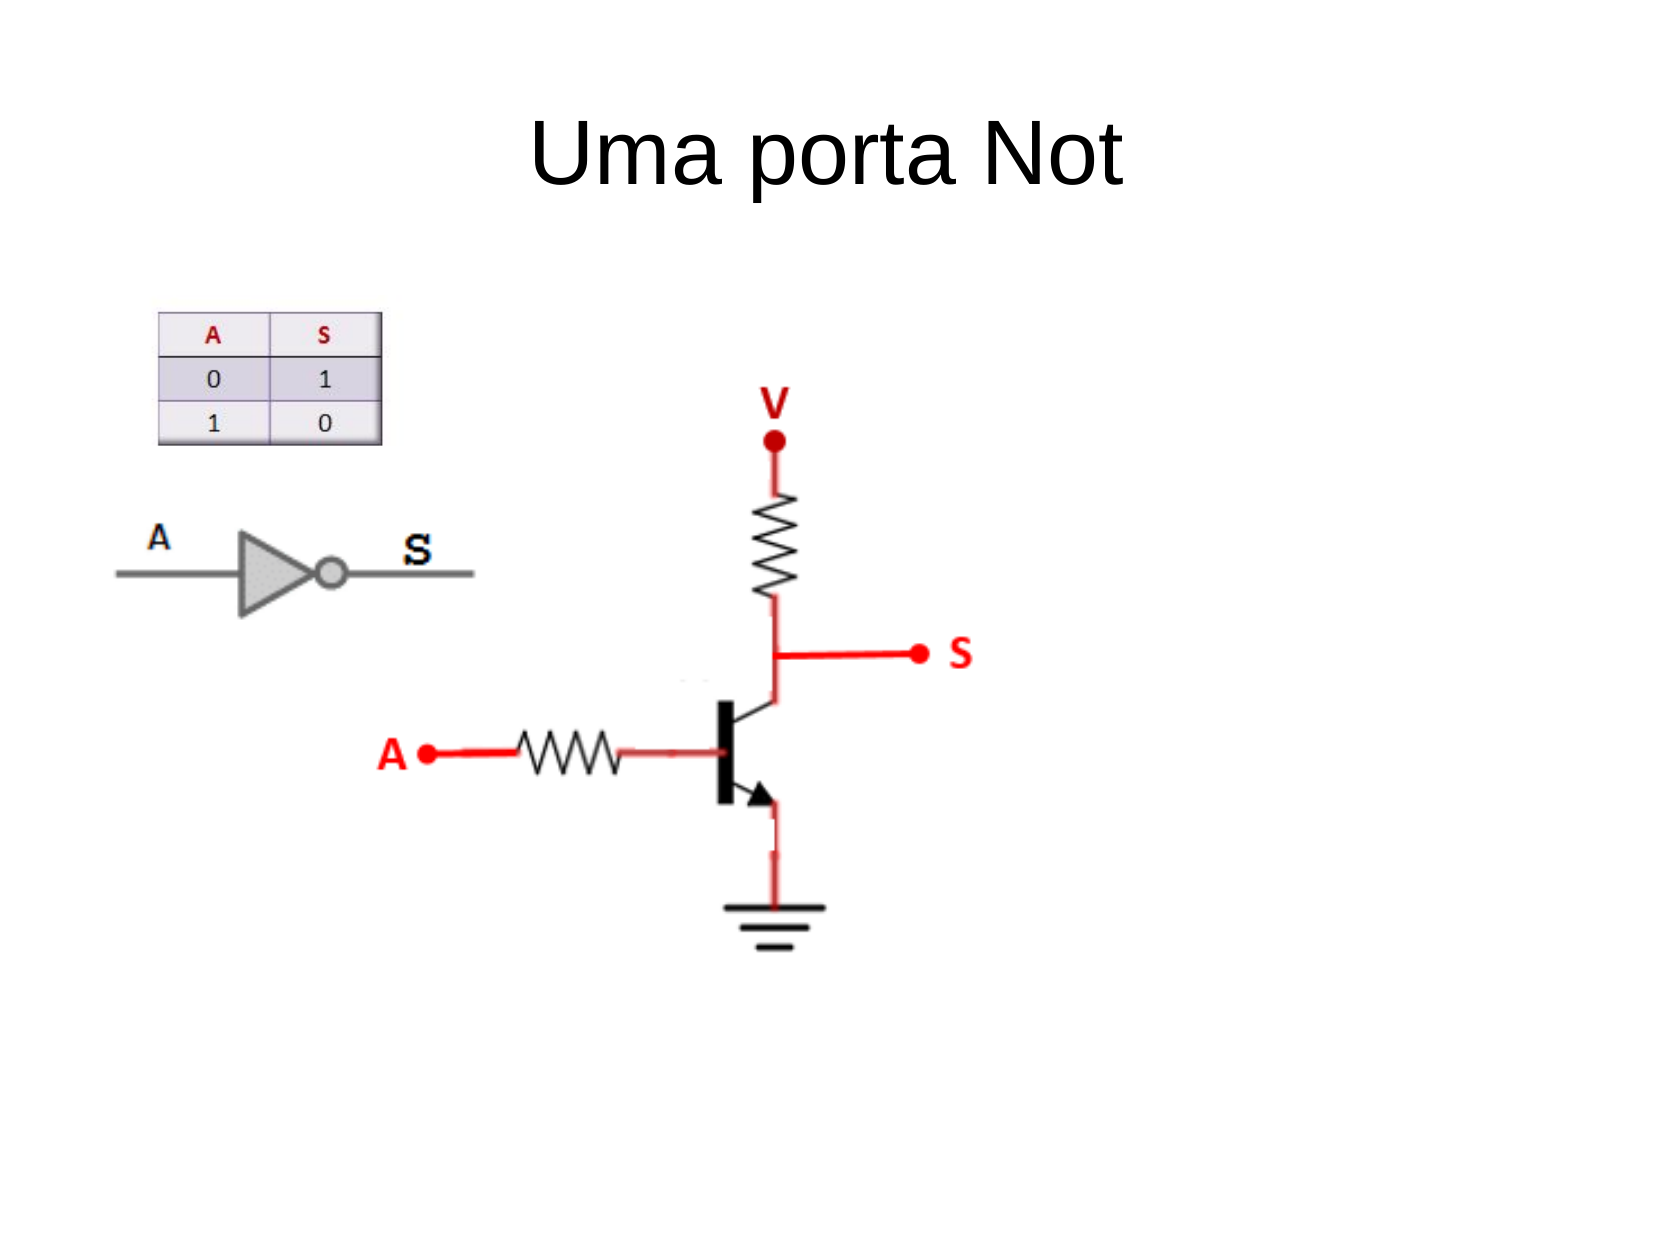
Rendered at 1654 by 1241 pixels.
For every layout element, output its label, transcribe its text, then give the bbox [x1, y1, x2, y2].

picture [94, 295, 1045, 993]
title Uma porta Not [82, 49, 1571, 257]
